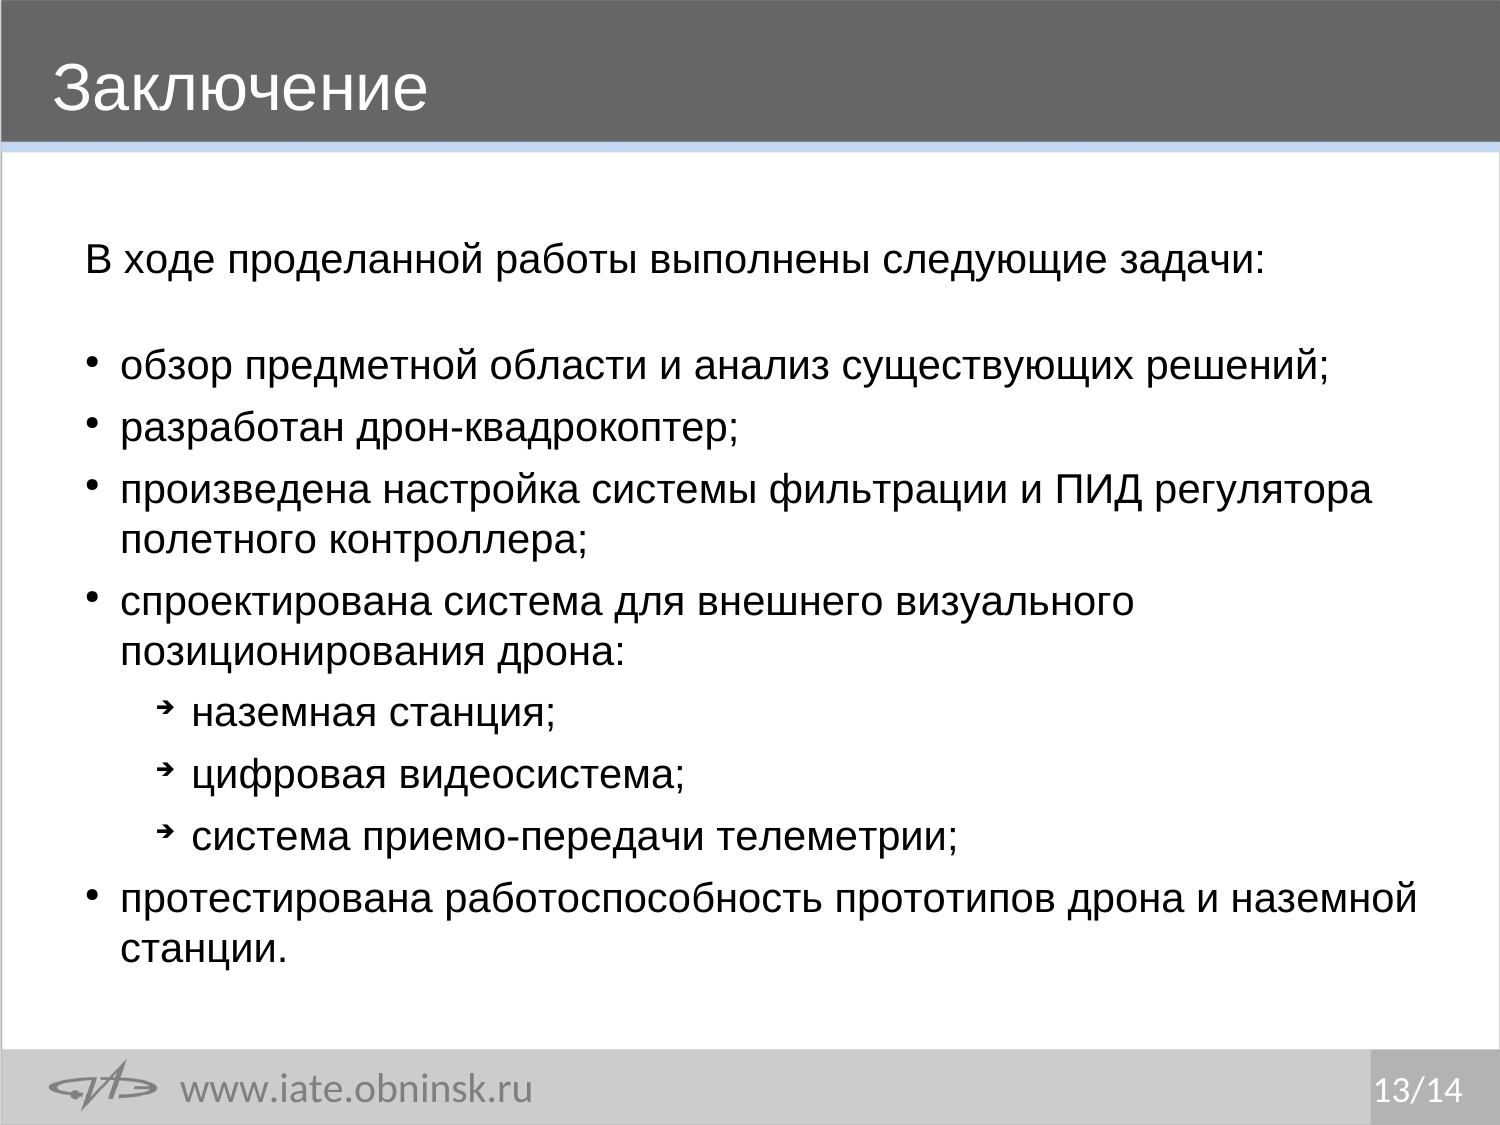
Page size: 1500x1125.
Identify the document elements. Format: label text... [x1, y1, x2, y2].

picture [0, 0, 1500, 1125]
text_box В ходе проделанной работы выполнены следующие задачи: обзор предметной области и анализ существующих решений; разработан дрон-квадрокоптер; произведена настройка системы фильтрации и ПИД регулятора полетного контроллера; спроектирована система для внешнего визуального позиционирования дрона: наземная станция; цифровая видеосистема; система приемо-передачи телеметрии; протестирована работоспособность прототипов дрона и наземной станции. [70, 224, 1500, 979]
title Заключение [37, 7, 1459, 161]
text_box 13/14 [1127, 1057, 1478, 1118]
